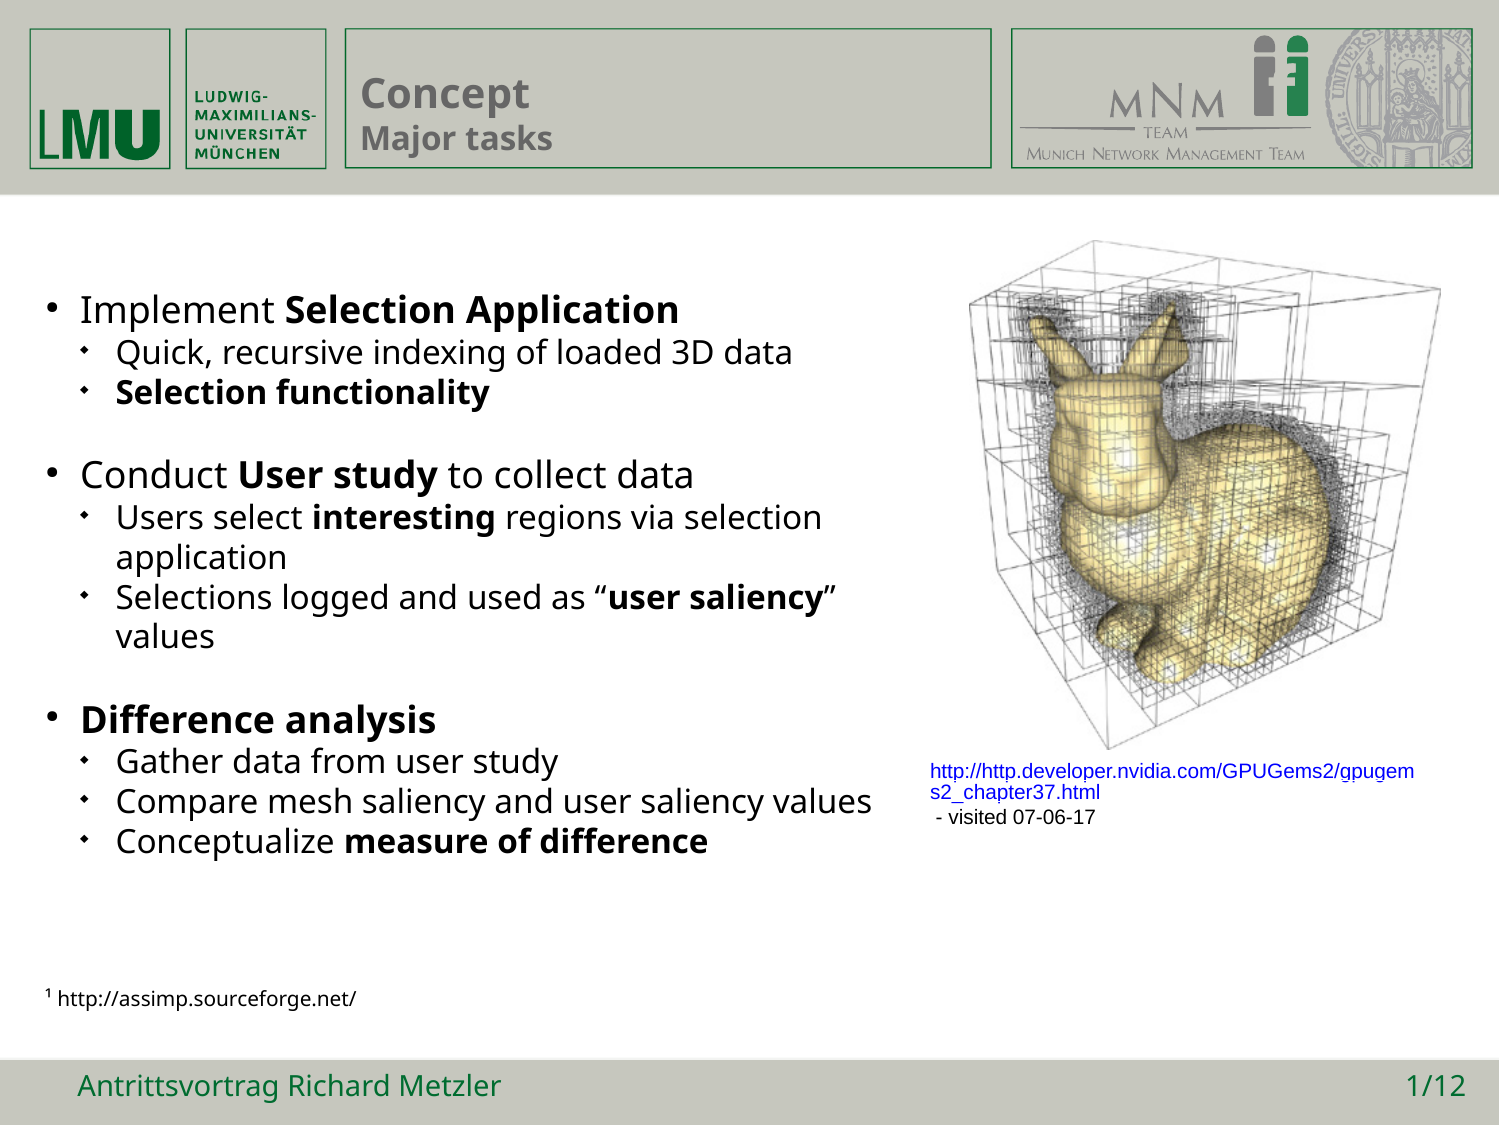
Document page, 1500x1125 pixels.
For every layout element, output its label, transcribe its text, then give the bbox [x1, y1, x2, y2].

text_box Implement Selection Application Quick, recursive indexing of loaded 3D data Selection functionality Conduct User study to collect data Users select interesting regions via selection application Selections logged and used as “user saliency” values Difference analysis Gather data from user study Compare mesh saliency and user saliency values Conceptualize measure of difference [30, 228, 931, 978]
text_box Antrittsvortrag Richard Metzler [62, 1059, 1245, 1107]
text_box Concept Major tasks [345, 59, 986, 165]
text_box ¹ http://assimp.sourceforge.net/ [30, 978, 1425, 1040]
text_box 1/12 [1320, 1059, 1482, 1107]
picture [0, 0, 1499, 196]
picture [969, 240, 1441, 751]
picture [0, 1058, 1499, 1125]
text_box http://http.developer.nvidia.com/GPUGems2/gpugems2_chapter37.html - visited 07-06-17 [915, 750, 1440, 840]
